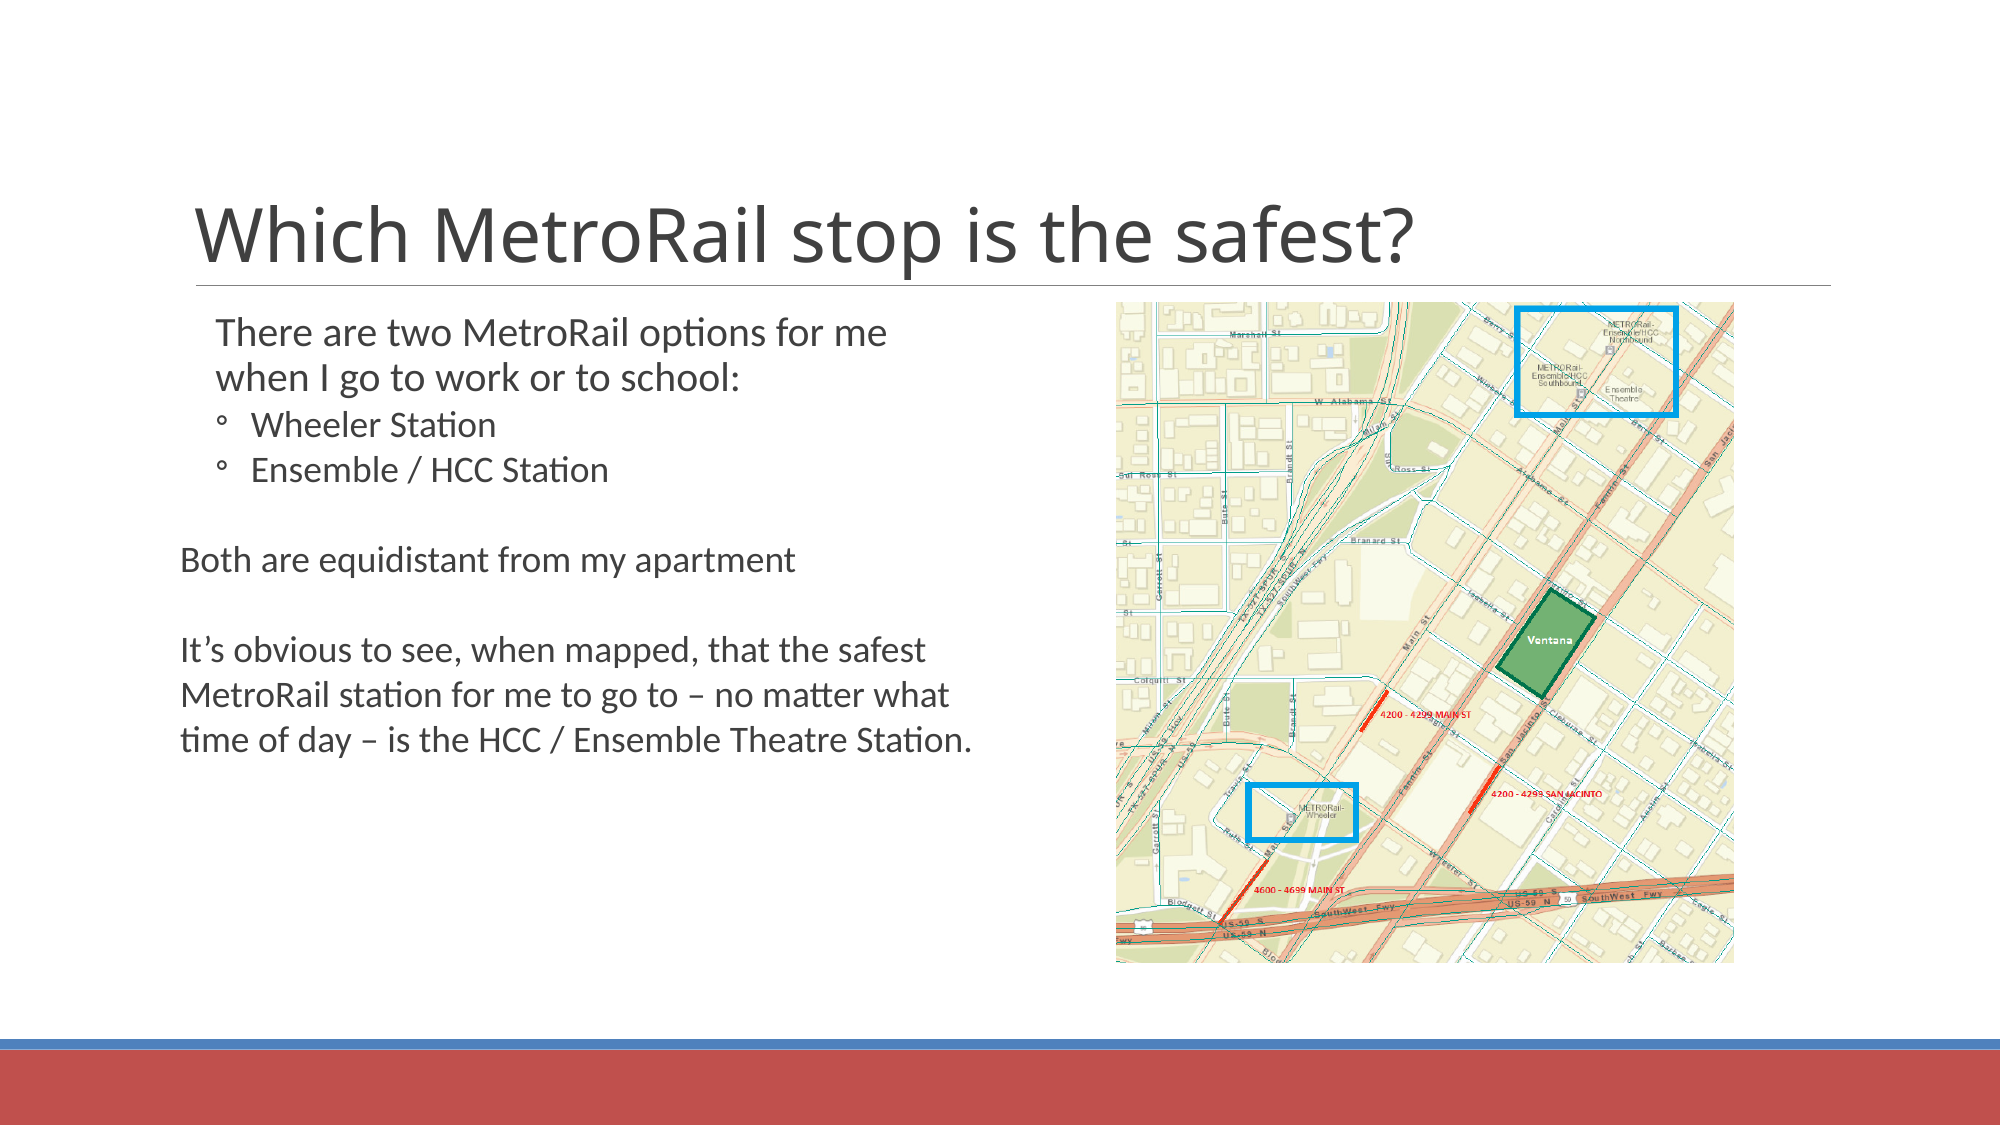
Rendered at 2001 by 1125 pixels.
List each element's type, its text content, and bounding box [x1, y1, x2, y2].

picture [1116, 302, 1734, 963]
text_box There are two MetroRail options for me when I go to work or to school: Wheeler Station Ensemble / HCC Station Both are equidistant from my apartment It’s obvious to see, when mapped, that the safest MetroRail station for me to go to – no matter what time of day – is the HCC / Ensemble Theatre Station. [180, 302, 990, 963]
text_box Which MetroRail stop is the safest? [180, 47, 1830, 285]
